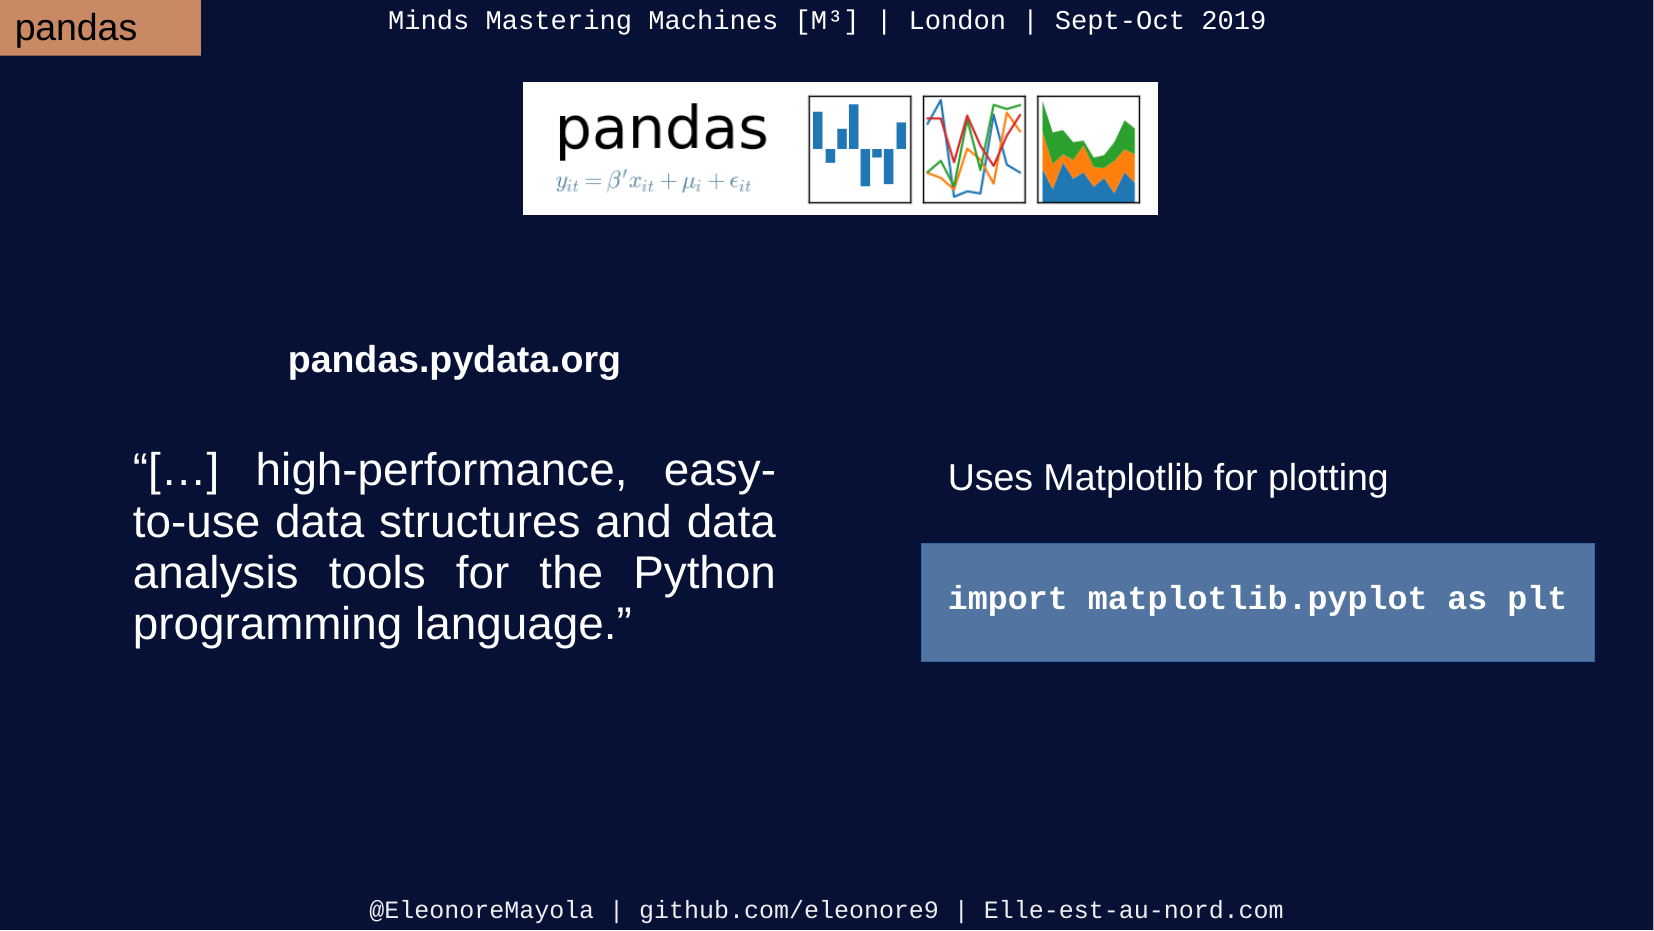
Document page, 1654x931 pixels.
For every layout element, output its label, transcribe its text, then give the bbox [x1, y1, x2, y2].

text_box Minds Mastering Machines [M³] | London | Sept-Oct 2019 [265, 0, 1388, 60]
picture [523, 82, 1158, 215]
text_box @EleonoreMayola | github.com/eleonore9 | Elle-est-au-nord.com [295, 862, 1359, 931]
text_box “[…] high-performance, easy-to-use data structures and data analysis tools for the Python programming language.” [118, 437, 792, 709]
text_box pandas [0, 0, 201, 56]
text_box Uses Matplotlib for plotting import matplotlib.pyplot as plt [933, 448, 1595, 632]
text_box [153, 330, 638, 414]
text_box [921, 543, 1595, 662]
text_box pandas.pydata.org [273, 330, 637, 388]
